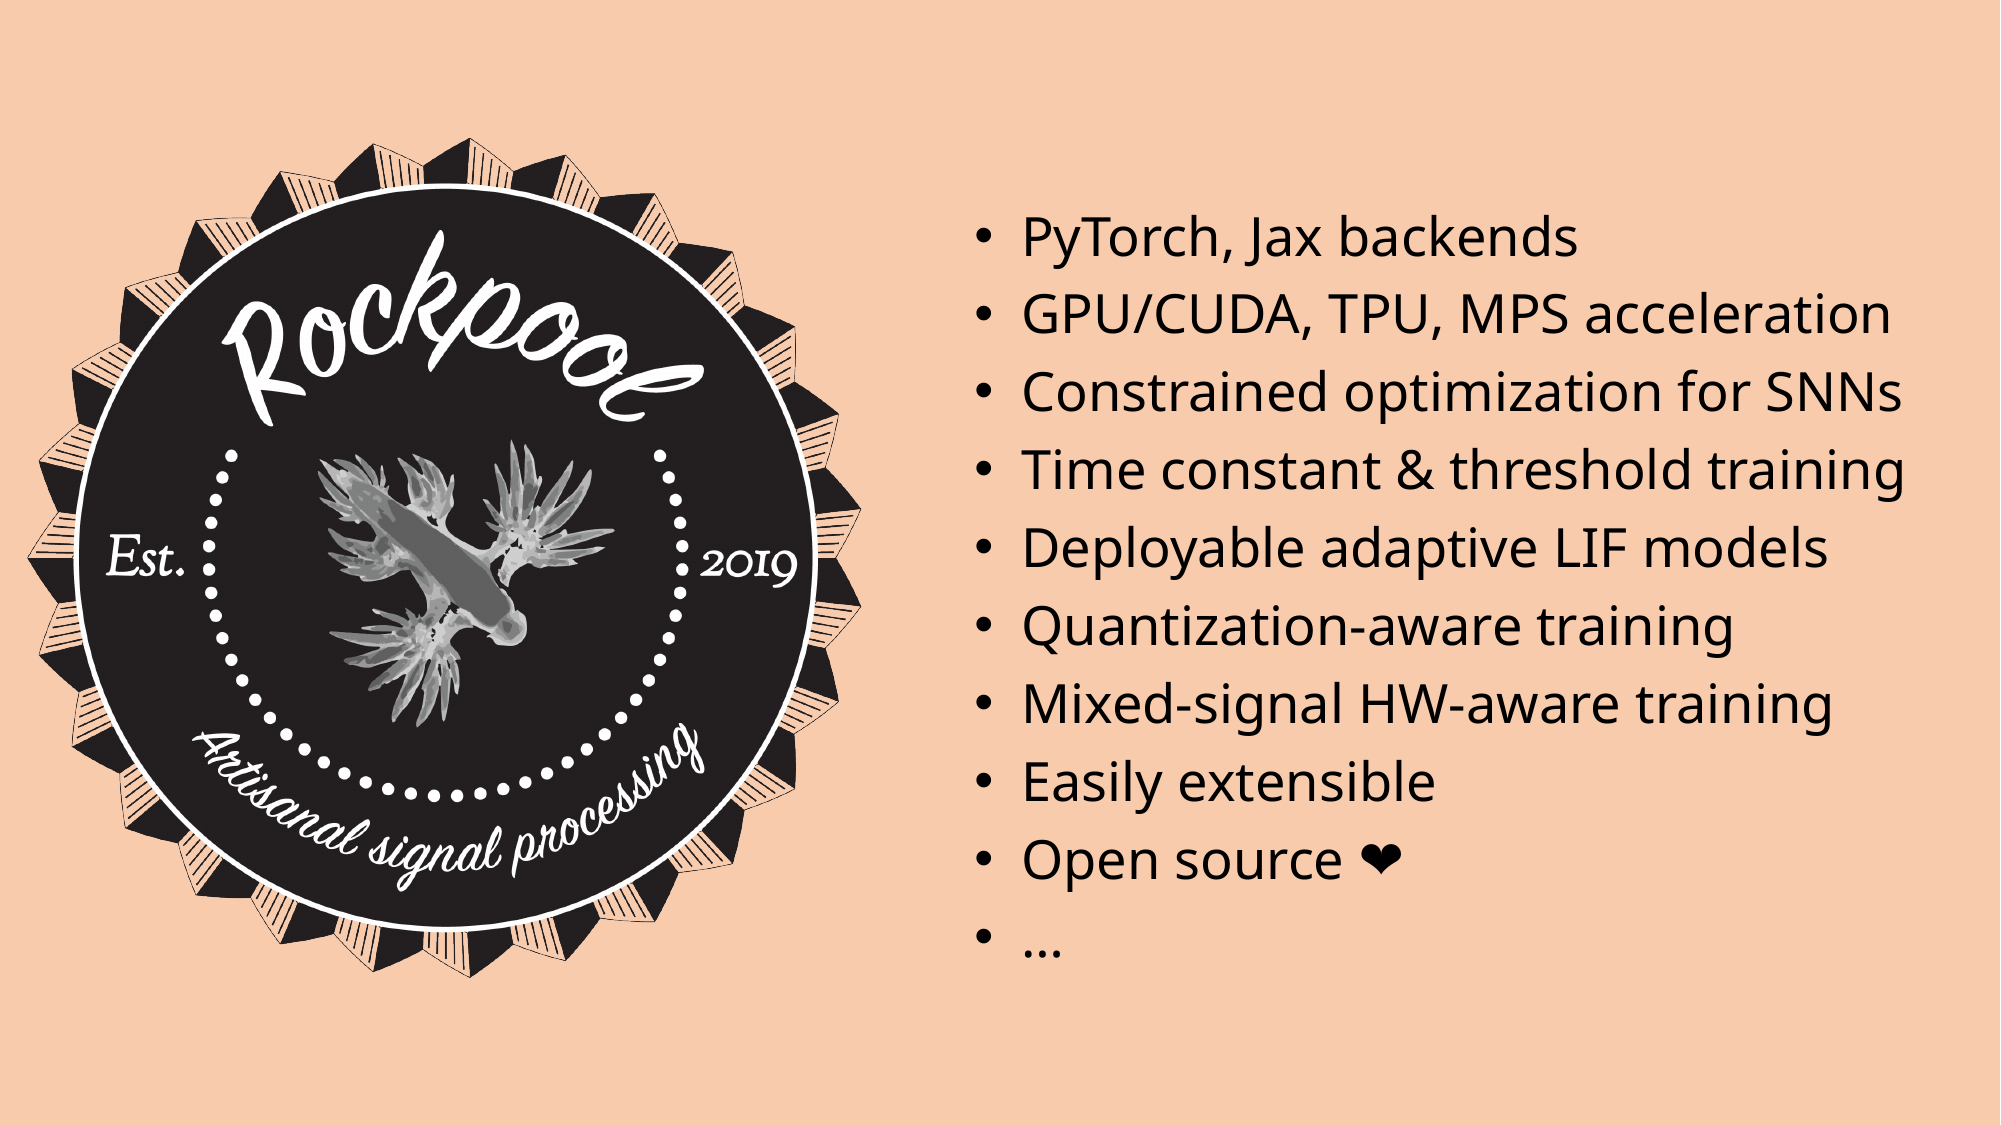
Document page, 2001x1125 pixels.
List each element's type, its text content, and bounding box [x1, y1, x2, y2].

picture [0, 112, 902, 1013]
text_box PyTorch, Jax backends GPU/CUDA, TPU, MPS acceleration Constrained optimization for SNNs Time constant & threshold training Deployable adaptive LIF models Quantization-aware training Mixed-signal HW-aware training Easily extensible Open source ❤️ … [959, 181, 1923, 976]
